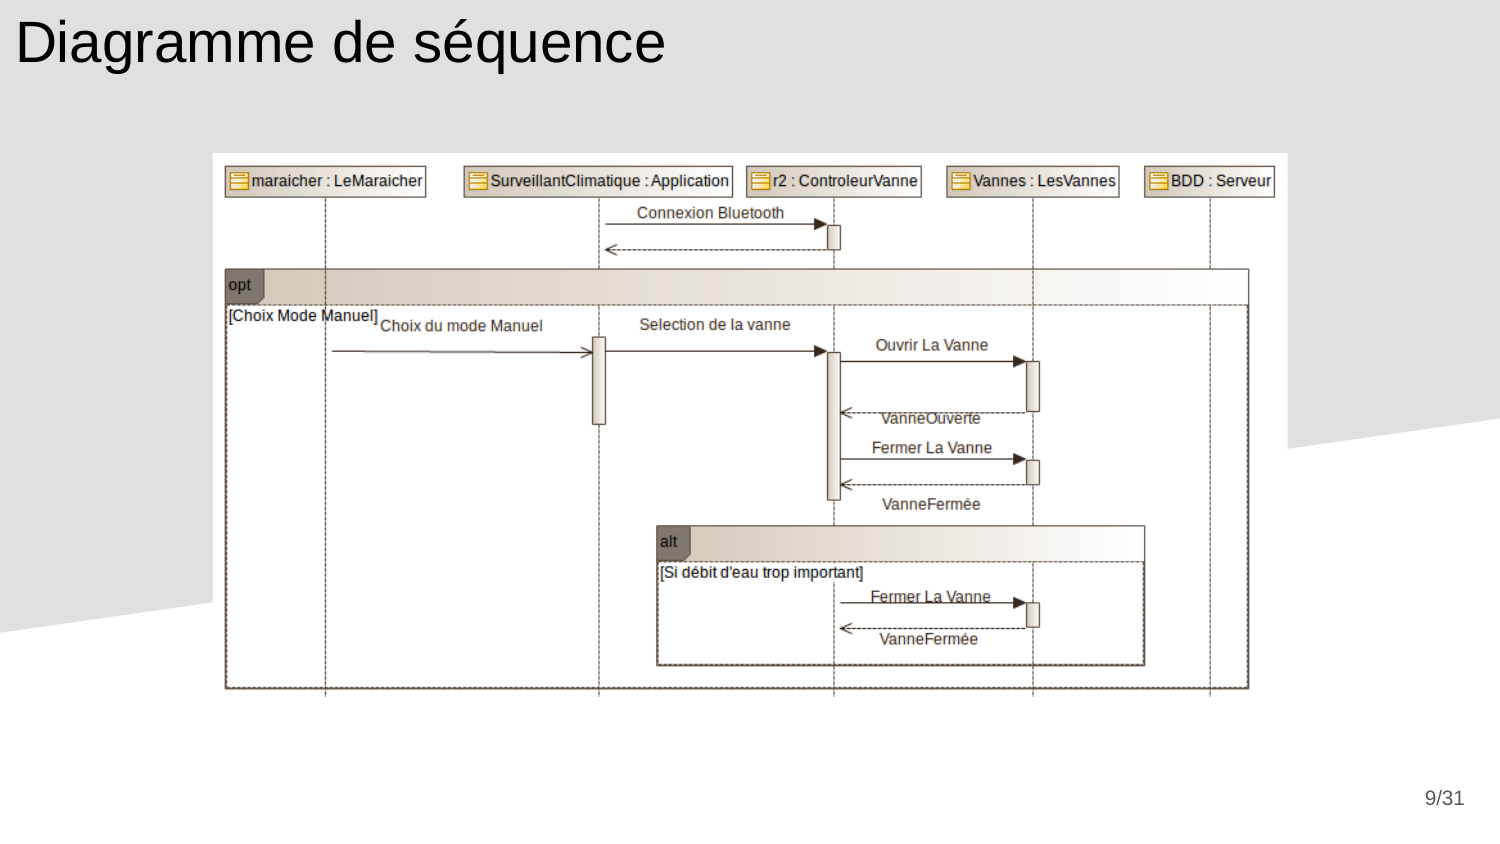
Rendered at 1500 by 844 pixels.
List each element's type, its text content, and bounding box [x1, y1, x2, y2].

picture [212, 153, 1288, 697]
title Diagramme de séquence [0, 0, 1398, 83]
text_box <numéro>/31 [1389, 764, 1480, 830]
